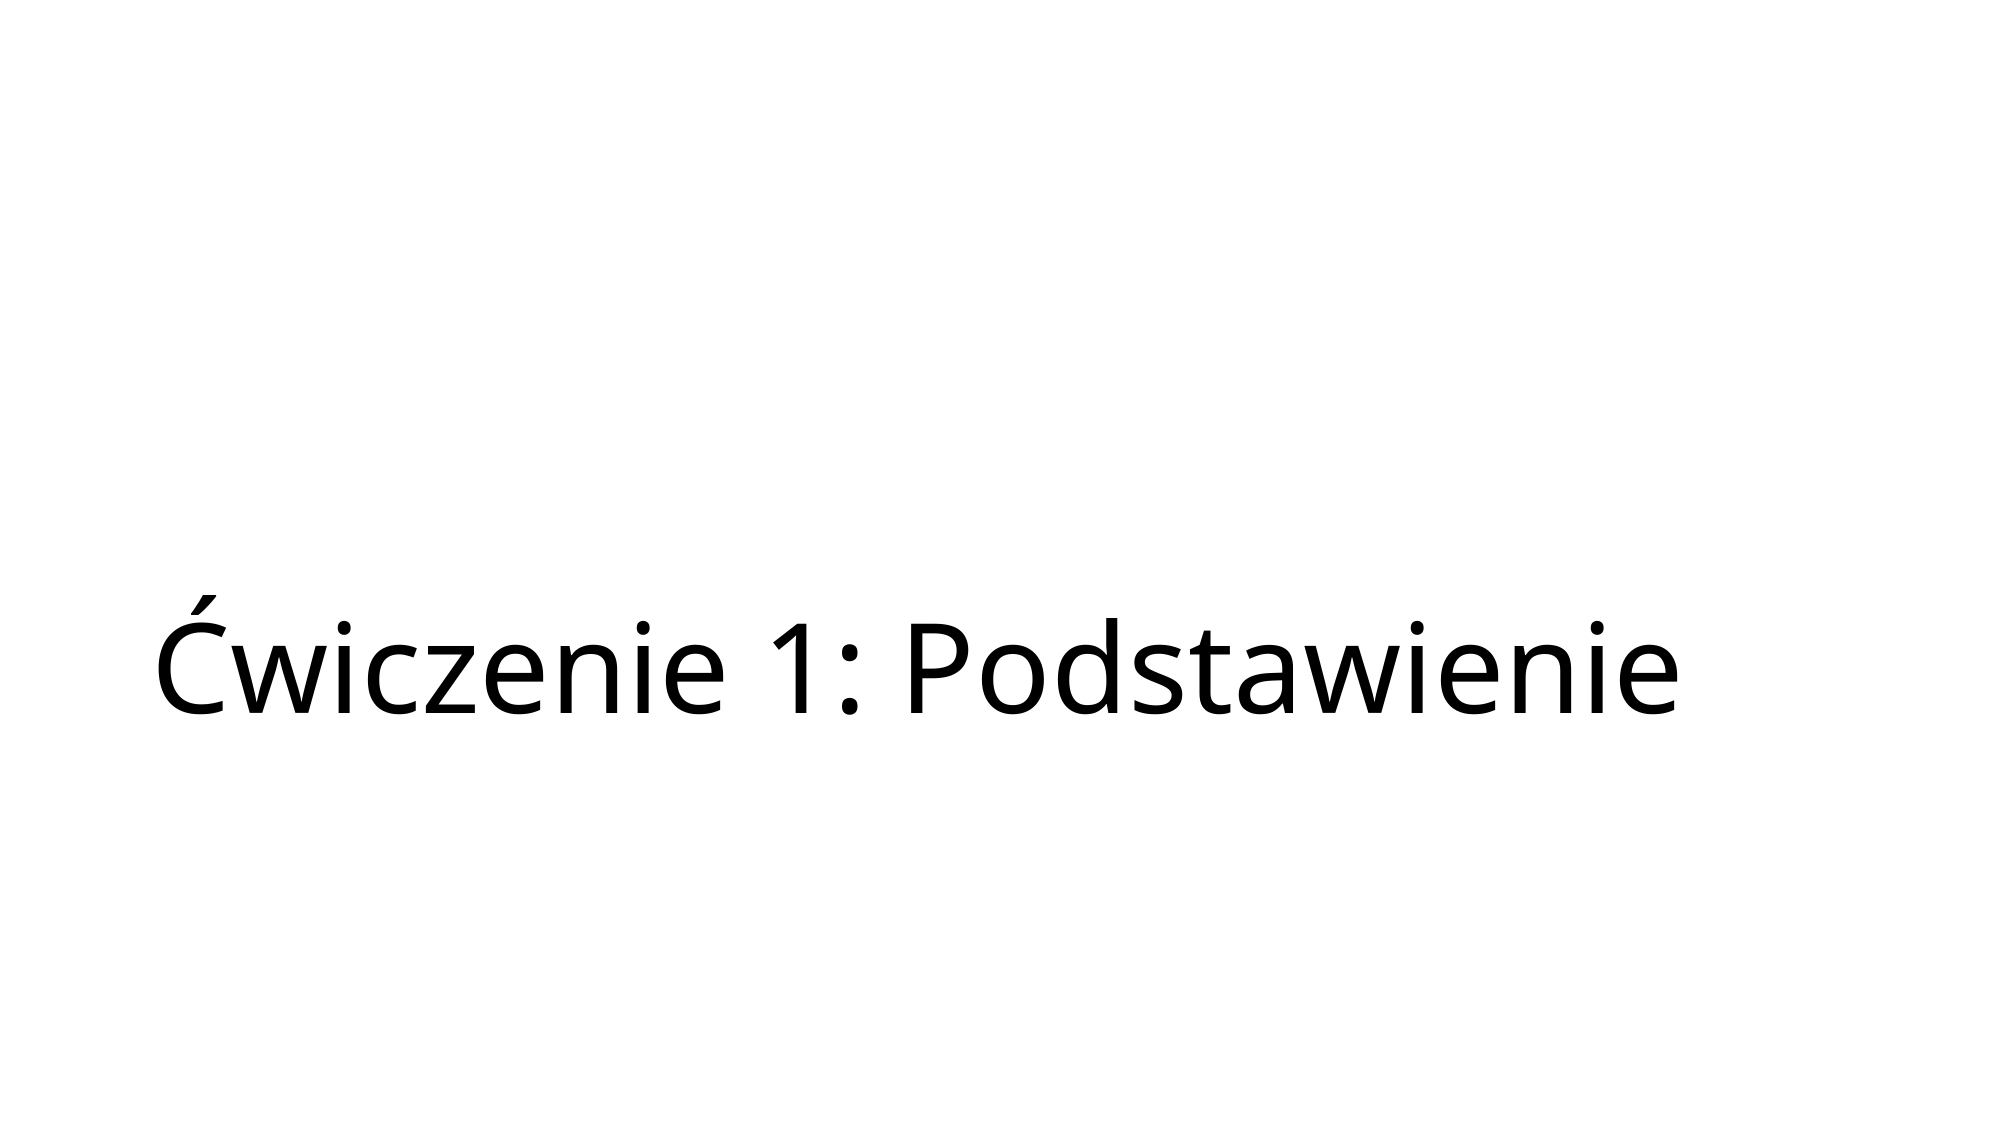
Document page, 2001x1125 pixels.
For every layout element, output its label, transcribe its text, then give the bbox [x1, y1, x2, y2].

title Ćwiczenie 1: Podstawienie [136, 280, 1862, 749]
